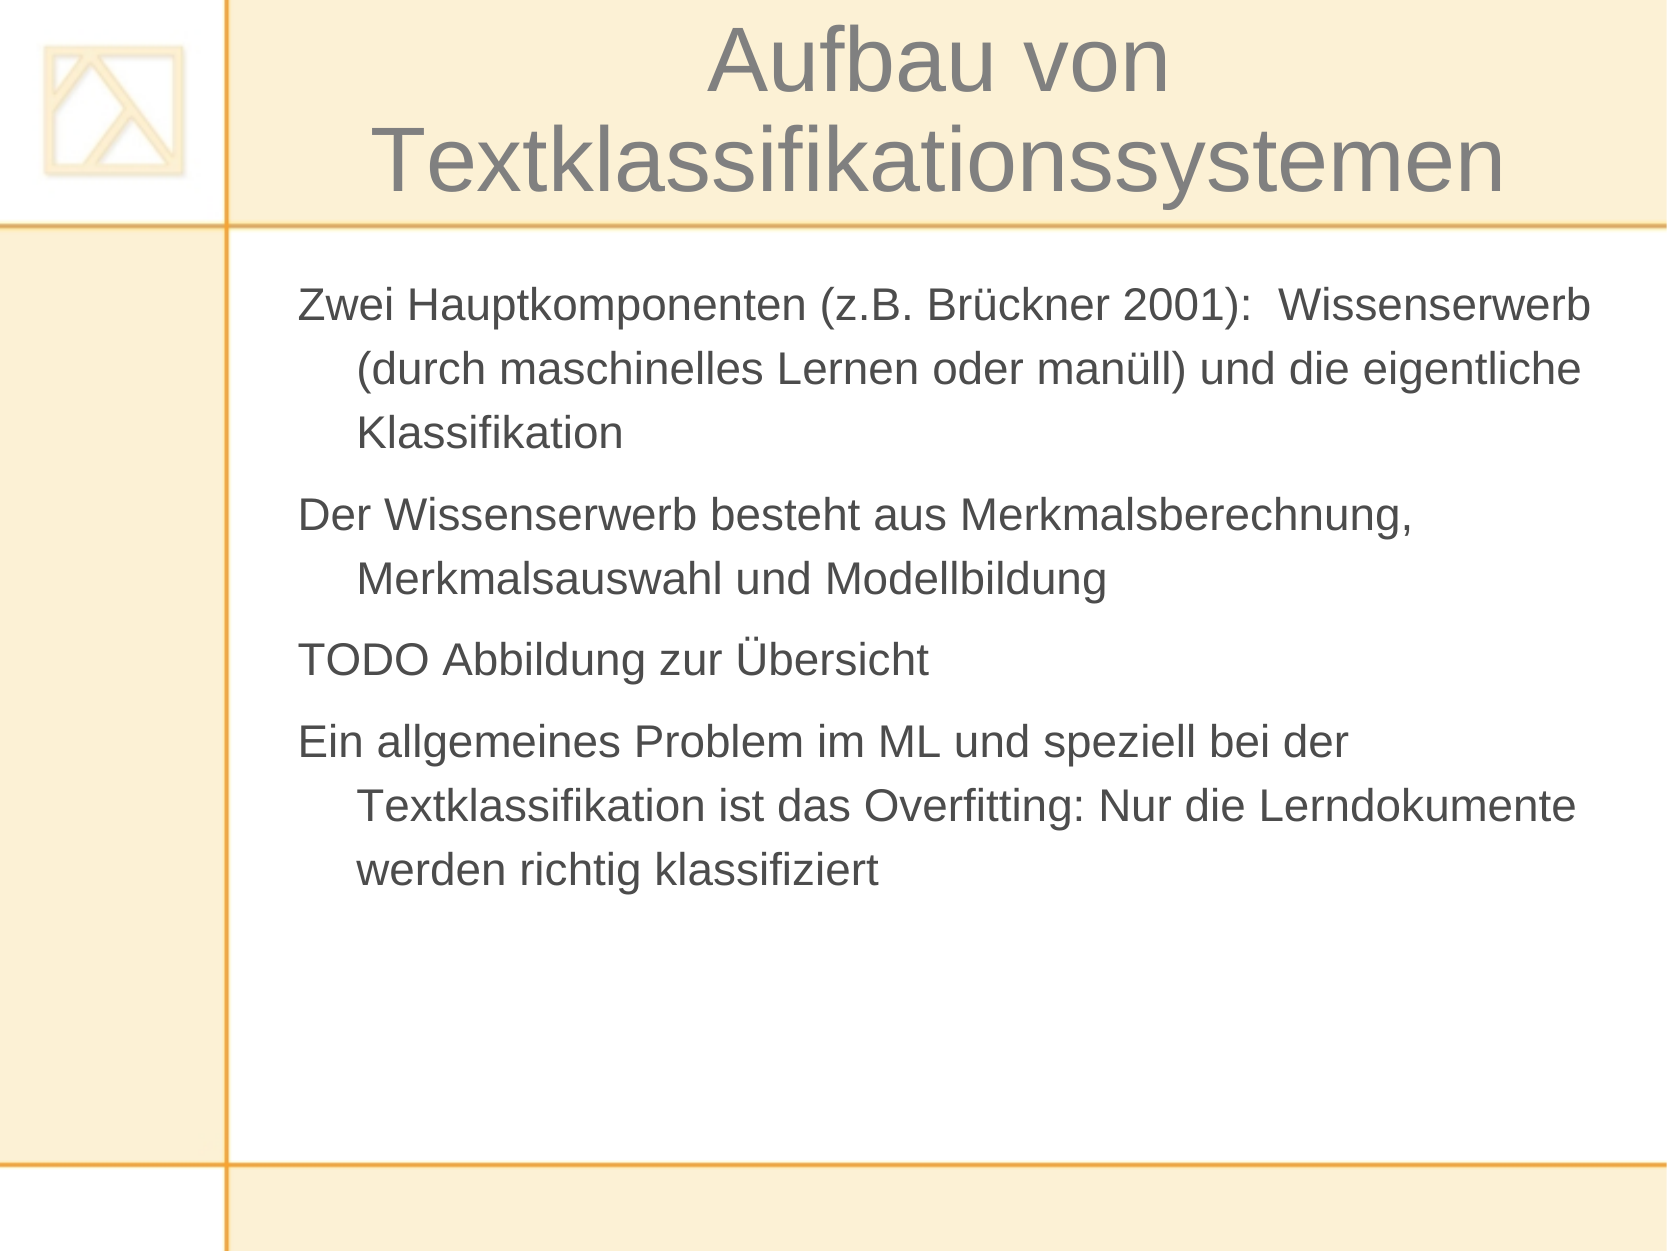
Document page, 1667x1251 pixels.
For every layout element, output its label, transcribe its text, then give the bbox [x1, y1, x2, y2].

title Aufbau von Textklassifikationssystemen [268, 0, 1611, 238]
picture [0, 0, 1667, 1251]
list Zwei Hauptkomponenten (z.B. Brückner 2001): Wissenserwerb (durch maschinelles Lernen oder manüll) und die eigentliche Klassifikation Der Wissenserwerb besteht aus Merkmalsberechnung, Merkmalsauswahl und Modellbildung TODO Abbildung zur Übersicht Ein allgemeines Problem im ML und speziell bei der Textklassifikation ist das Overfitting: Nur die Lerndokumente werden richtig klassifiziert [268, 265, 1611, 886]
